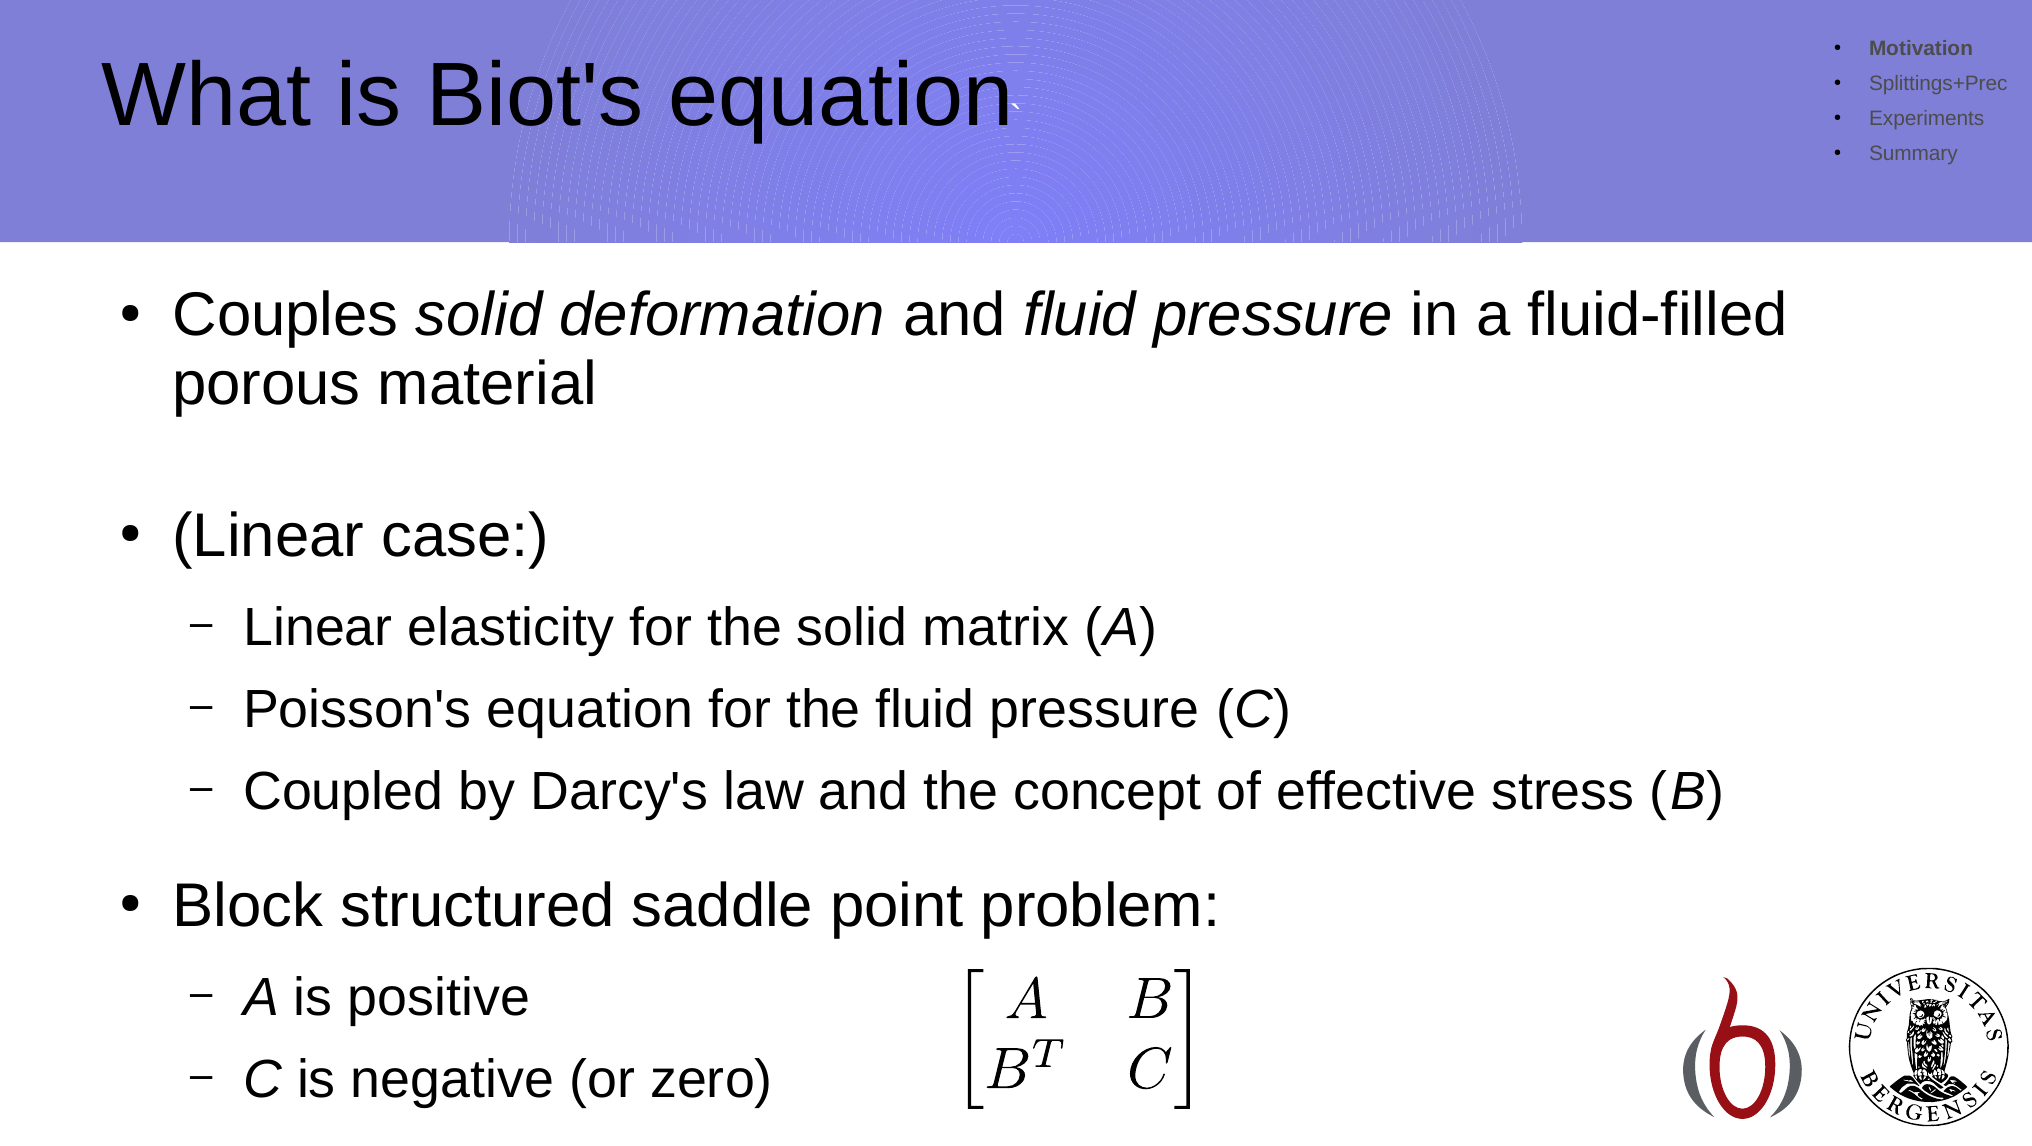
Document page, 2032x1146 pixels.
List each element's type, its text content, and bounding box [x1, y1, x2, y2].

title What is Biot's equation [101, 43, 1818, 145]
list Couples solid deformation and fluid pressure in a fluid-filled porous material (Linear case:) Linear elasticity for the solid matrix (A) Poisson's equation for the fluid pressure (C) Coupled by Darcy's law and the concept of effective stress (B) Block structured saddle point problem: A is positive C is negative (or zero) [101, 279, 1930, 1128]
text_box Motivation Splittings+Prec Experiments Summary [1818, 17, 2023, 161]
text_box [953, 969, 1205, 1110]
